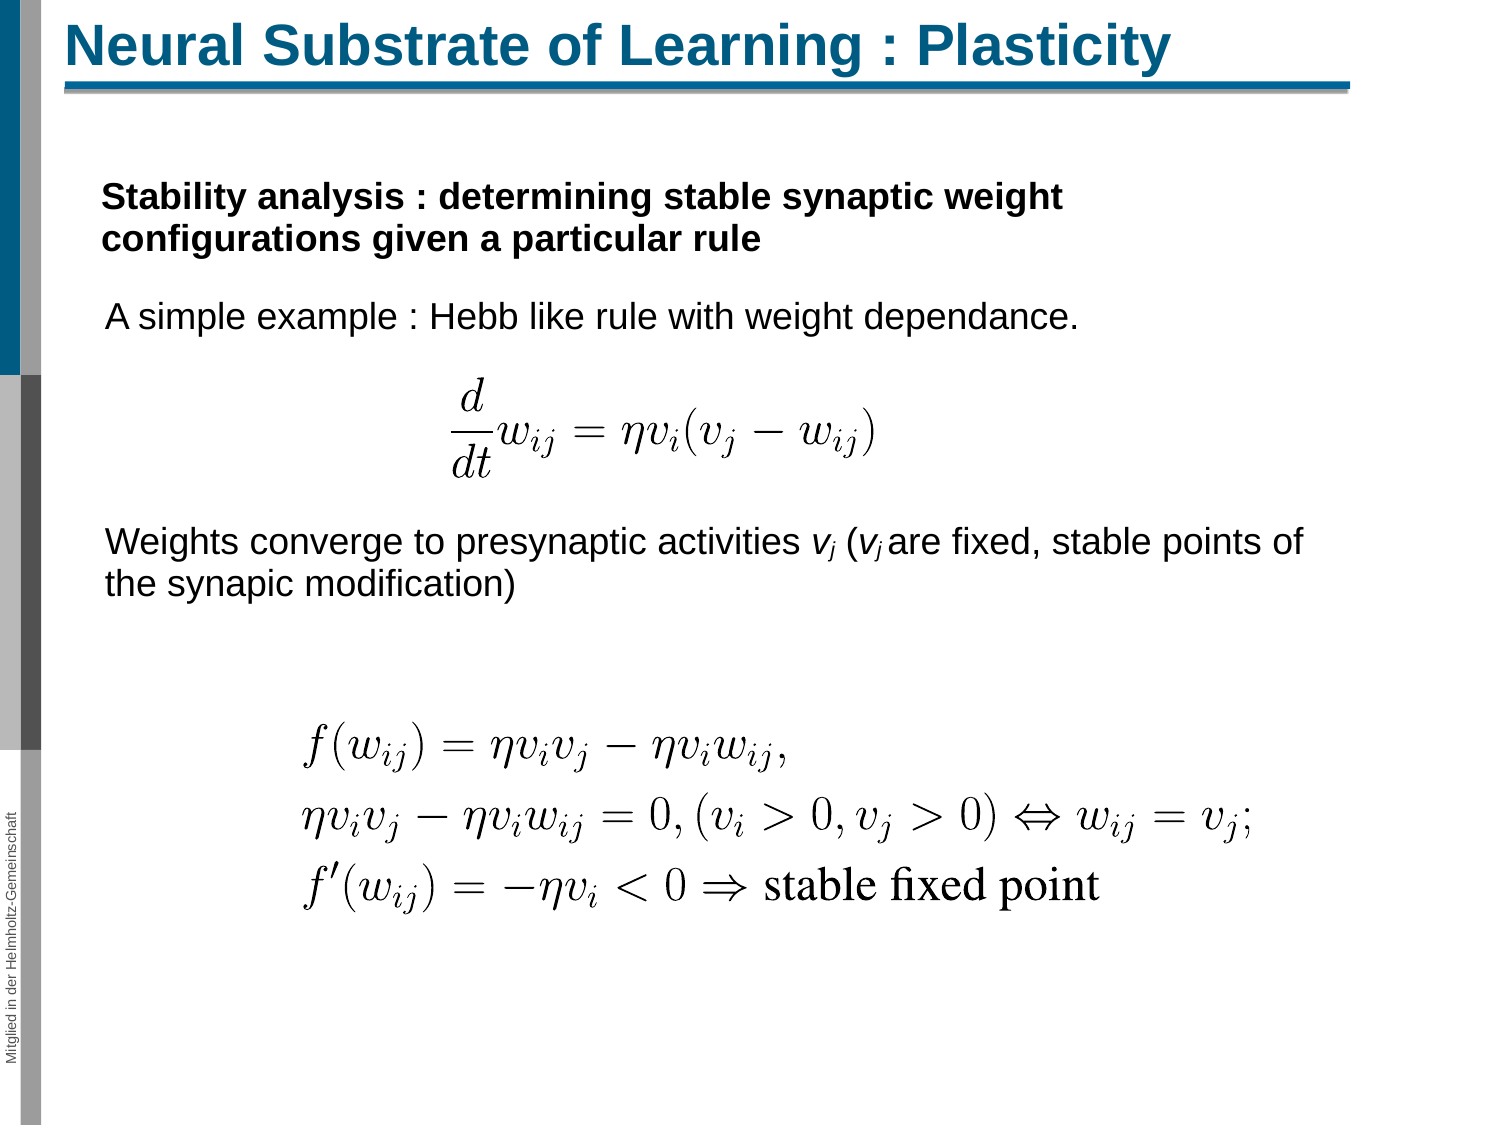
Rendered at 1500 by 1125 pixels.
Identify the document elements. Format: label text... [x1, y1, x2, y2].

text_box Neural Substrate of Learning : Plasticity [64, 7, 1440, 102]
text_box A simple example : Hebb like rule with weight dependance. [90, 288, 1095, 346]
picture [435, 360, 890, 496]
text_box Weights converge to presynaptic activities vj (vj are fixed, stable points of the synapic modification) [90, 513, 1329, 625]
text_box Stability analysis : determining stable synaptic weight configurations given a particular rule [86, 168, 1276, 267]
picture [285, 705, 1266, 931]
